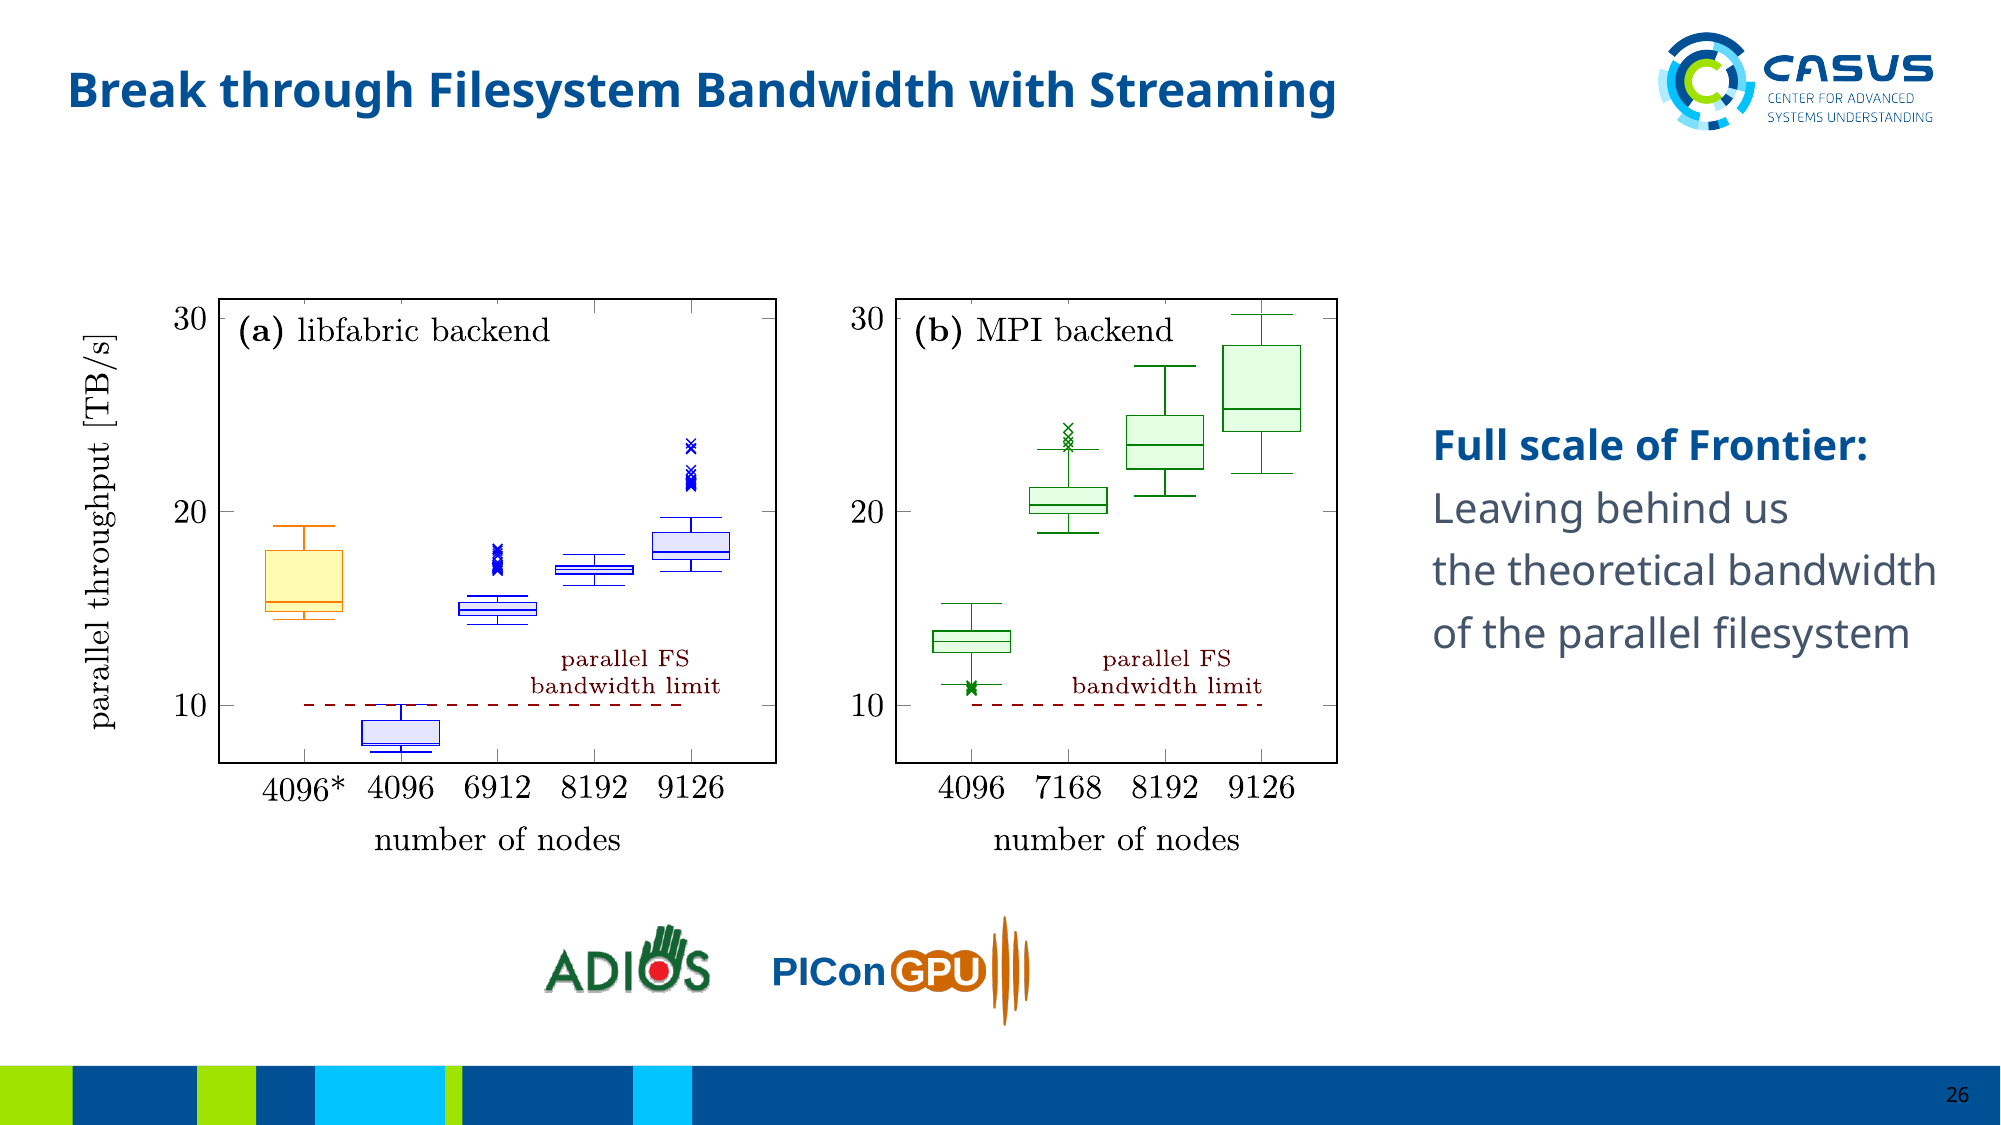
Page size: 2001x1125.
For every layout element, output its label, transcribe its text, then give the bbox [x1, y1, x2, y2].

picture [1658, 32, 1933, 131]
title Break through Filesystem Bandwidth with Streaming [66, 54, 1621, 123]
list Full scale of Frontier: Leaving behind us the theoretical bandwidth of the parallel filesystem [1373, 410, 2001, 1082]
picture [0, 226, 1624, 1028]
